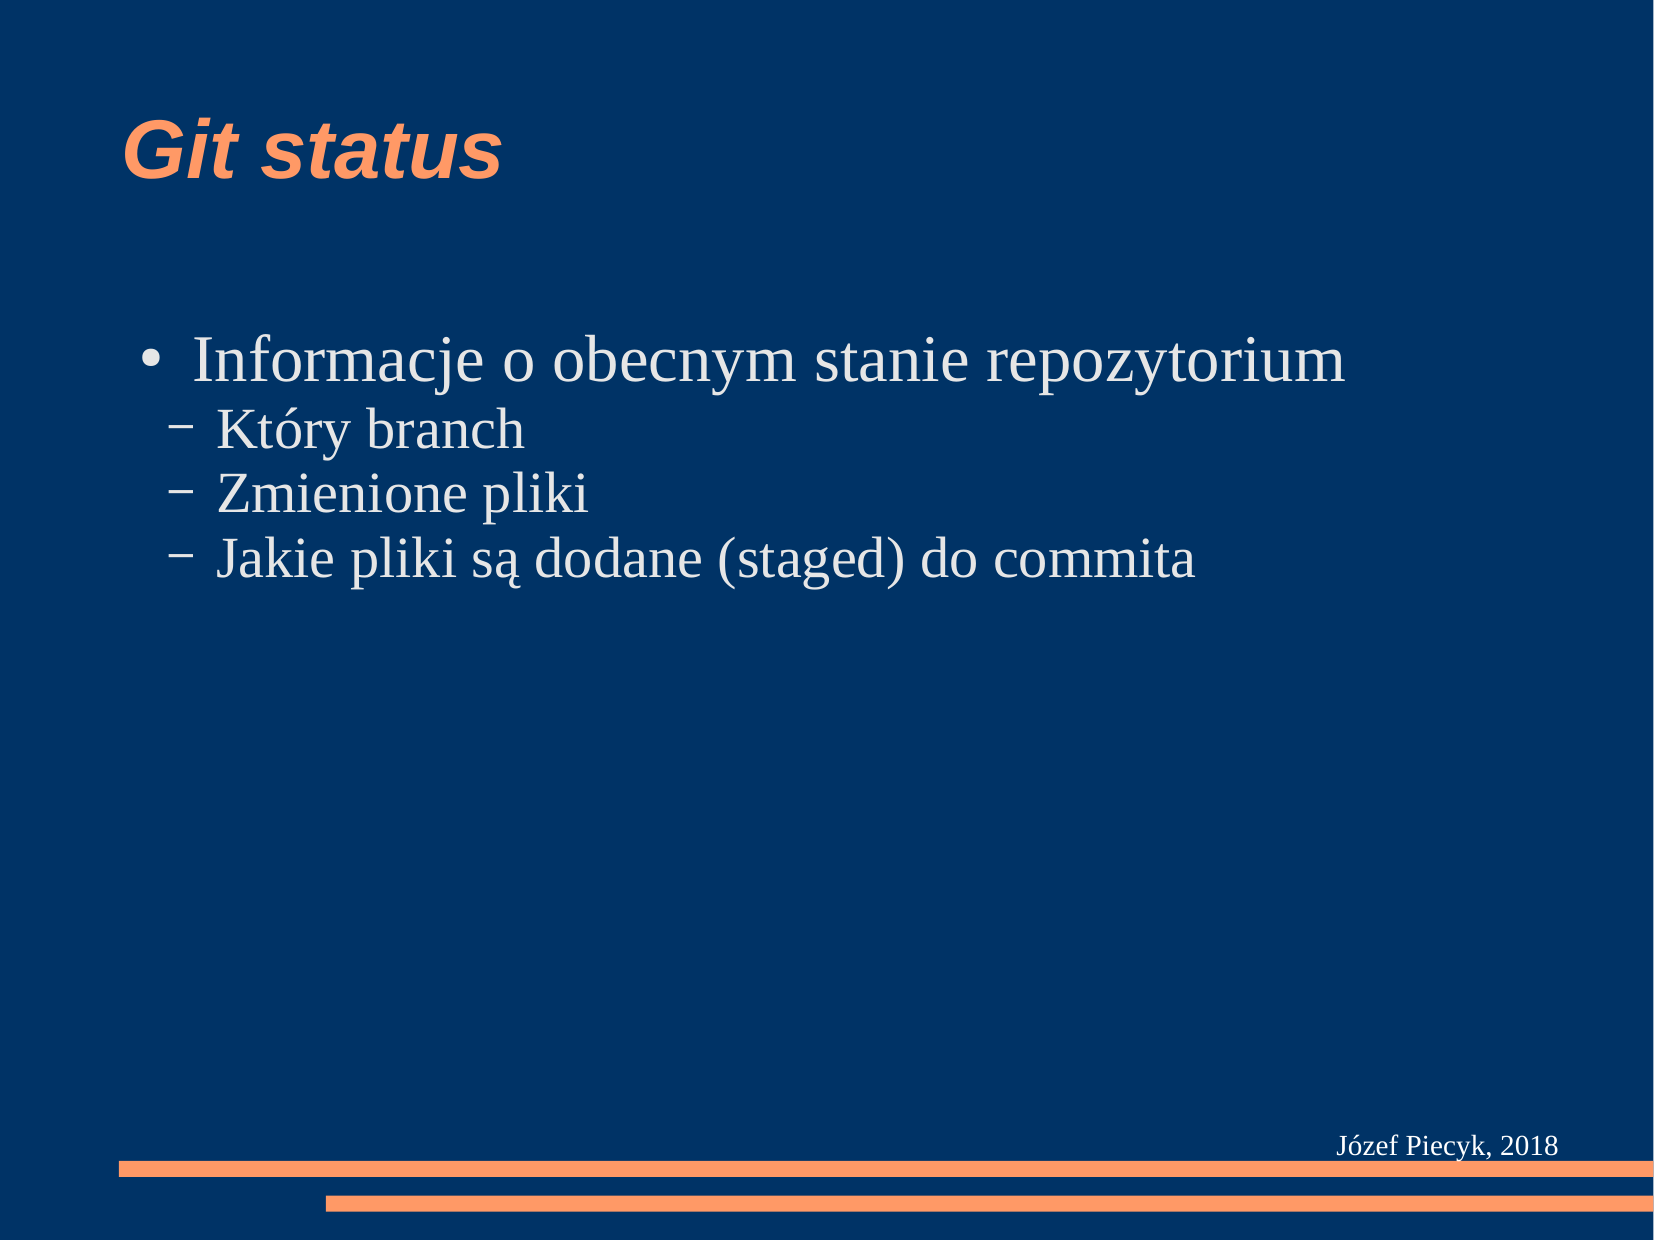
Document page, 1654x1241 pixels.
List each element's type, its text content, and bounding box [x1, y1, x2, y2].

title Git status [121, 46, 1534, 254]
list Informacje o obecnym stanie repozytorium Który branch Zmienione pliki Jakie pliki są dodane (staged) do commita [121, 322, 1561, 1132]
